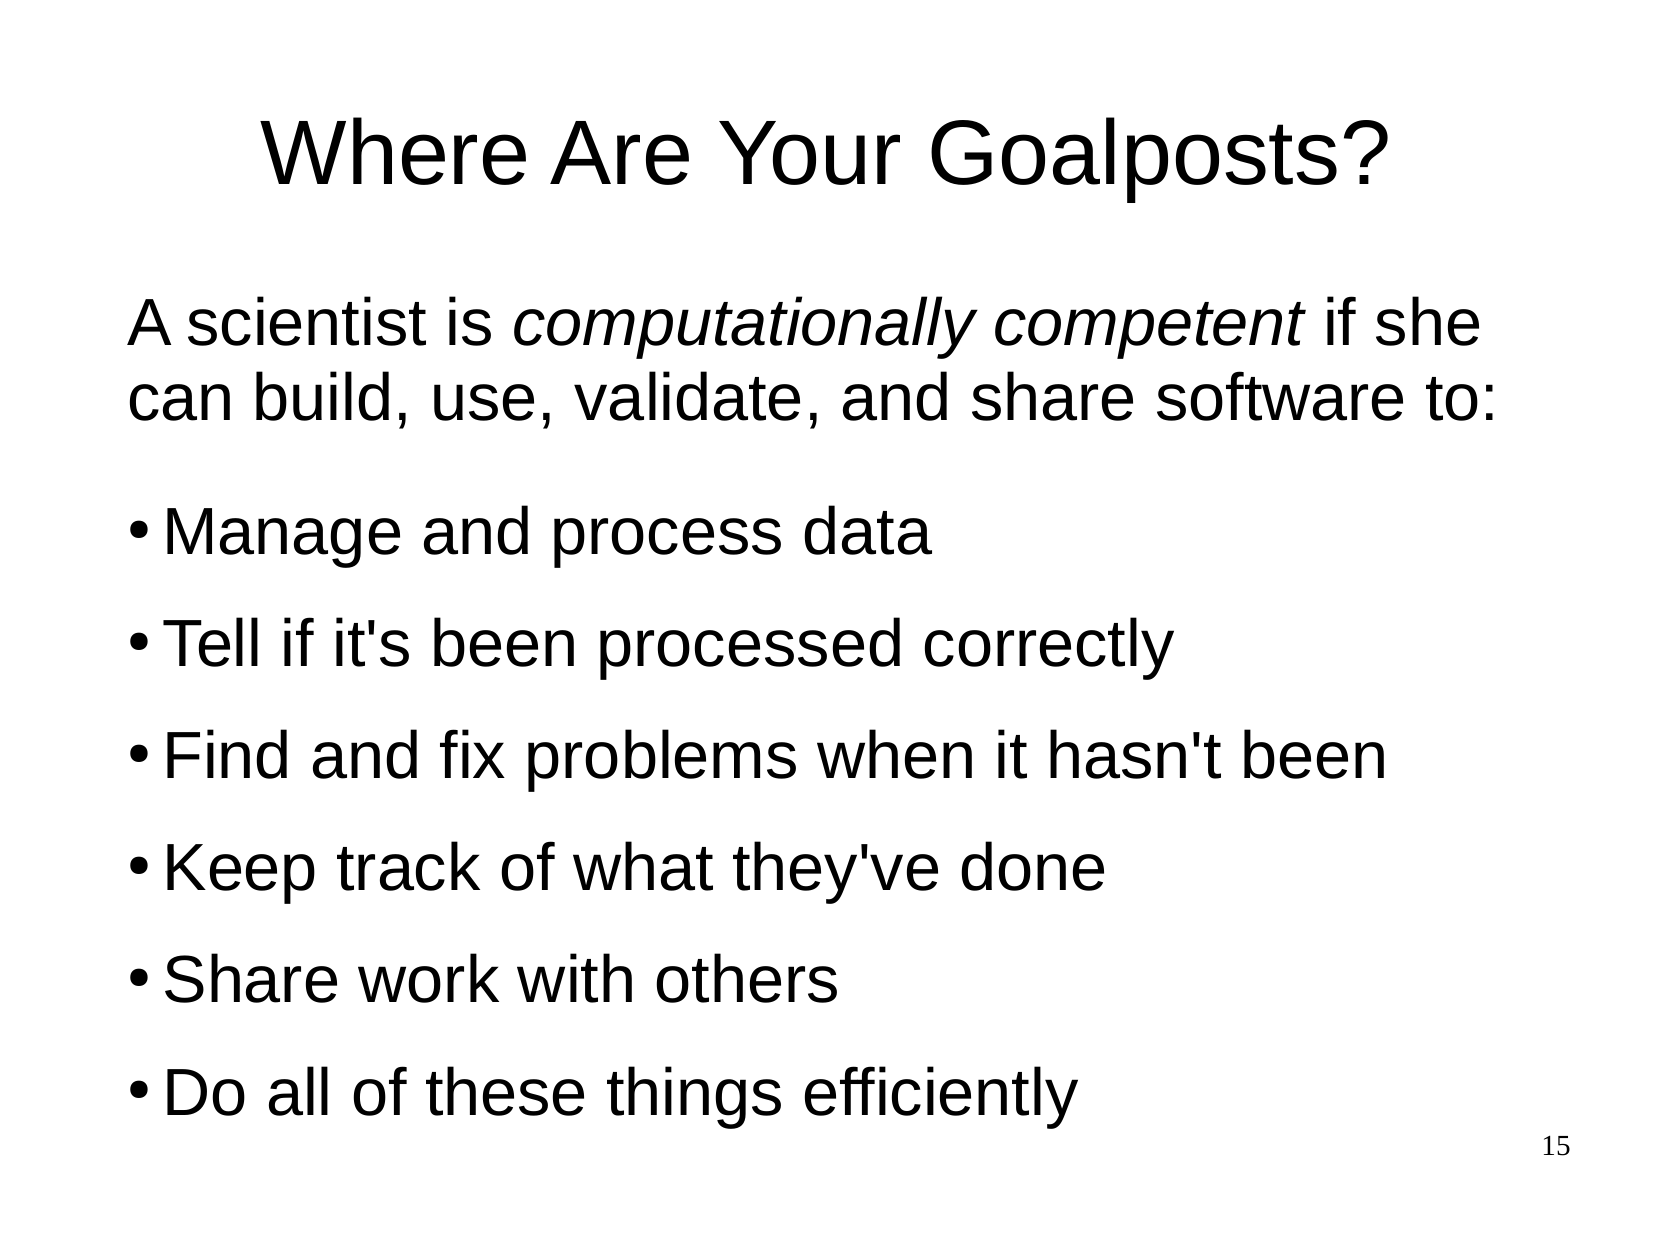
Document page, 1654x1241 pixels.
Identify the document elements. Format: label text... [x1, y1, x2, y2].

title Where Are Your Goalposts? [82, 49, 1571, 257]
text_box Manage and process data Tell if it's been processed correctly Find and fix problems when it hasn't been Keep track of what they've done Share work with others Do all of these things efficiently [112, 449, 1406, 1128]
text_box A scientist is computationally competent if she can build, use, validate, and share software to: [112, 277, 1517, 442]
